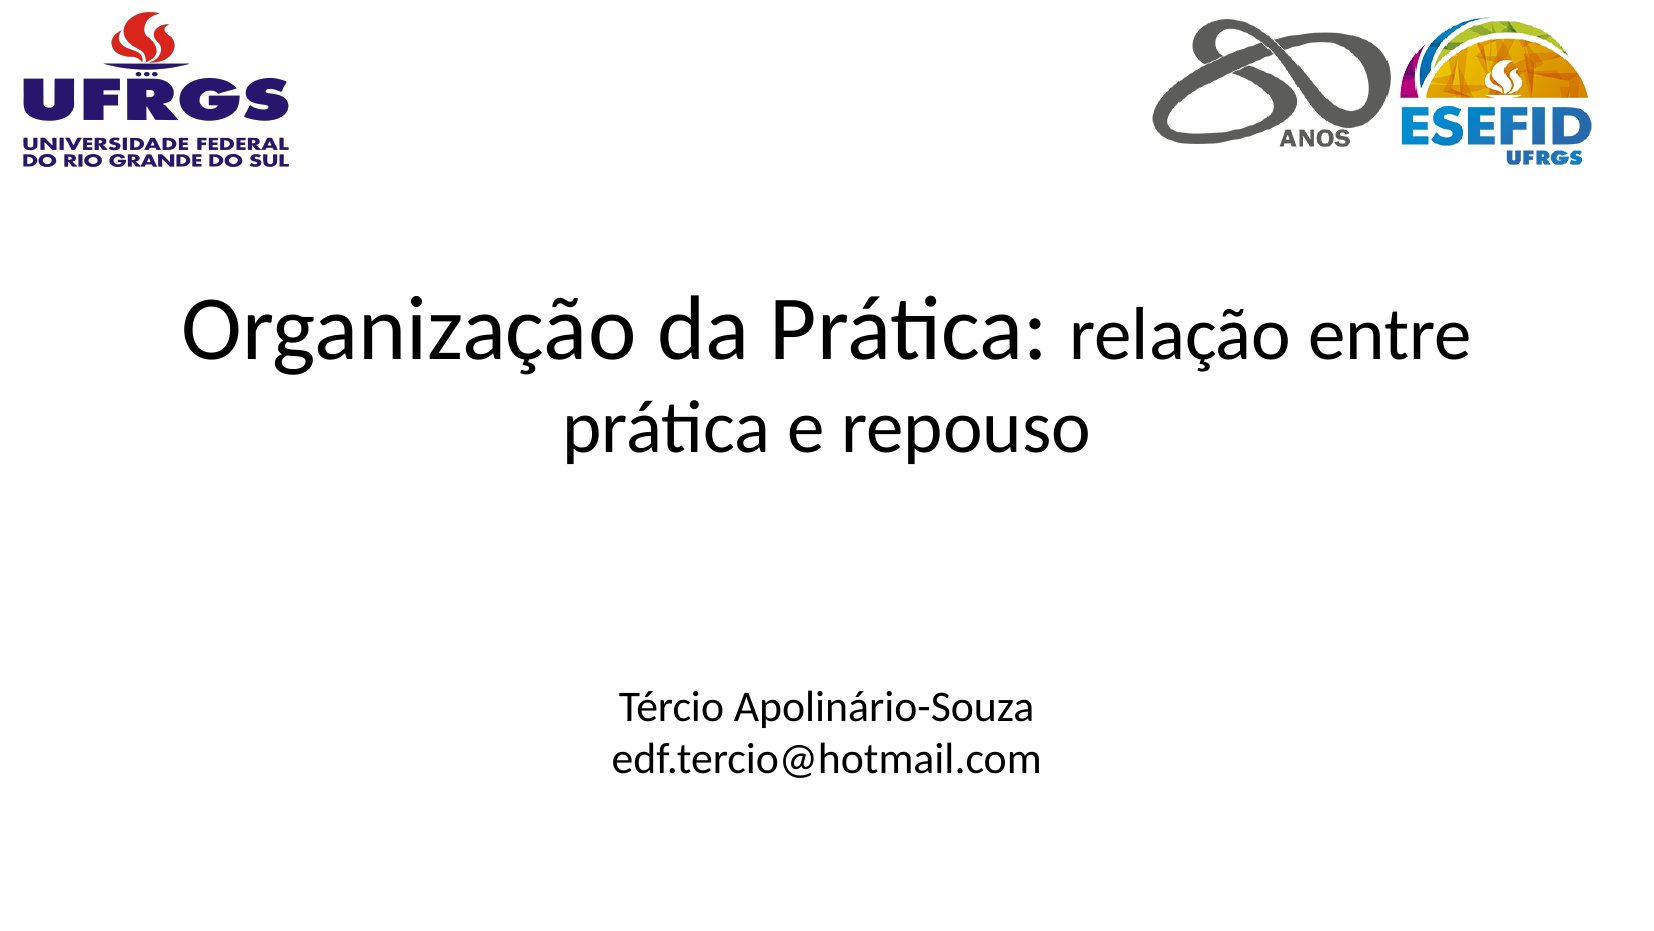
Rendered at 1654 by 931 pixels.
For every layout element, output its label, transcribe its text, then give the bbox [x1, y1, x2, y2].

title Organização da Prática: relação entre prática e repouso Tércio Apolinário-Souza edf.tercio@hotmail.com [123, 425, 1530, 625]
picture [6, 0, 306, 180]
picture [1150, 8, 1595, 171]
